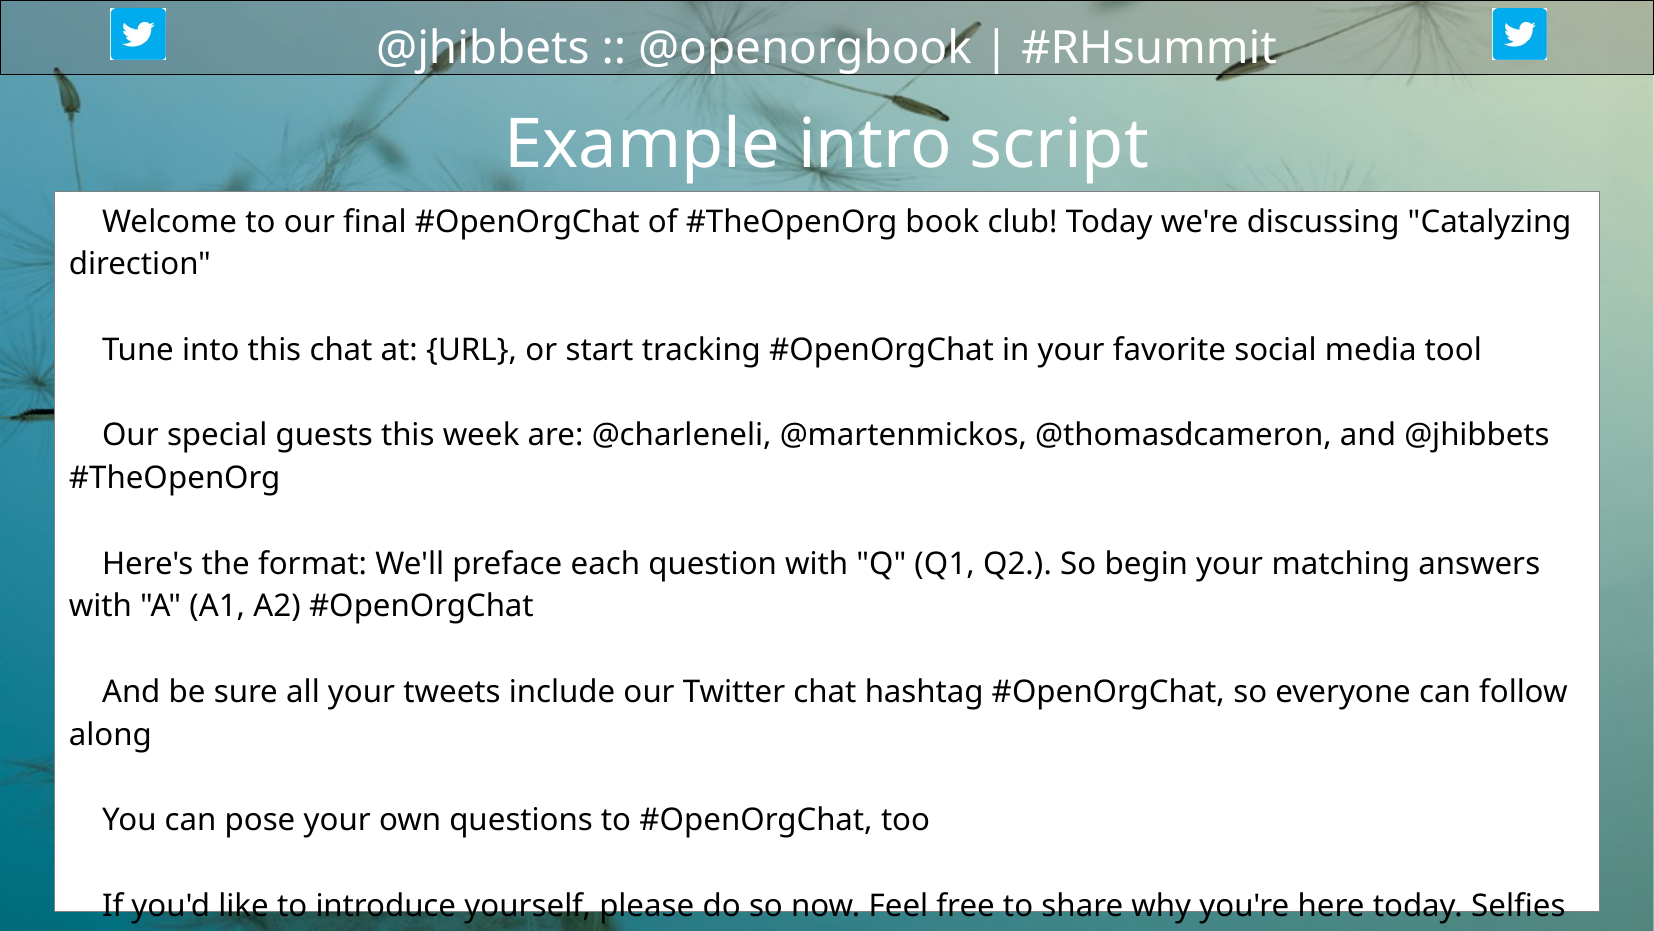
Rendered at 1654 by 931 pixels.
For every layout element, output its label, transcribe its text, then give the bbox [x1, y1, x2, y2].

title Example intro script [82, 63, 1571, 191]
picture [0, 75, 1654, 931]
text_box Welcome to our final #OpenOrgChat of #TheOpenOrg book club! Today we're discussing "Catalyzing direction" Tune into this chat at: {URL}, or start tracking #OpenOrgChat in your favorite social media tool Our special guests this week are: @charleneli, @martenmickos, @thomasdcameron, and @jhibbets #TheOpenOrg Here's the format: We'll preface each question with "Q" (Q1, Q2.). So begin your matching answers with "A" (A1, A2) #OpenOrgChat And be sure all your tweets include our Twitter chat hashtag #OpenOrgChat, so everyone can follow along You can pose your own questions to #OpenOrgChat, too If you'd like to introduce yourself, please do so now. Feel free to share why you're here today. Selfies welcome! #OpenOrgChat [ wait 2 minutes] Welcome, everyone. Here's today's first question ... #OpenOrgChat [54, 191, 1600, 912]
picture [124, 22, 154, 46]
picture [1506, 22, 1535, 46]
